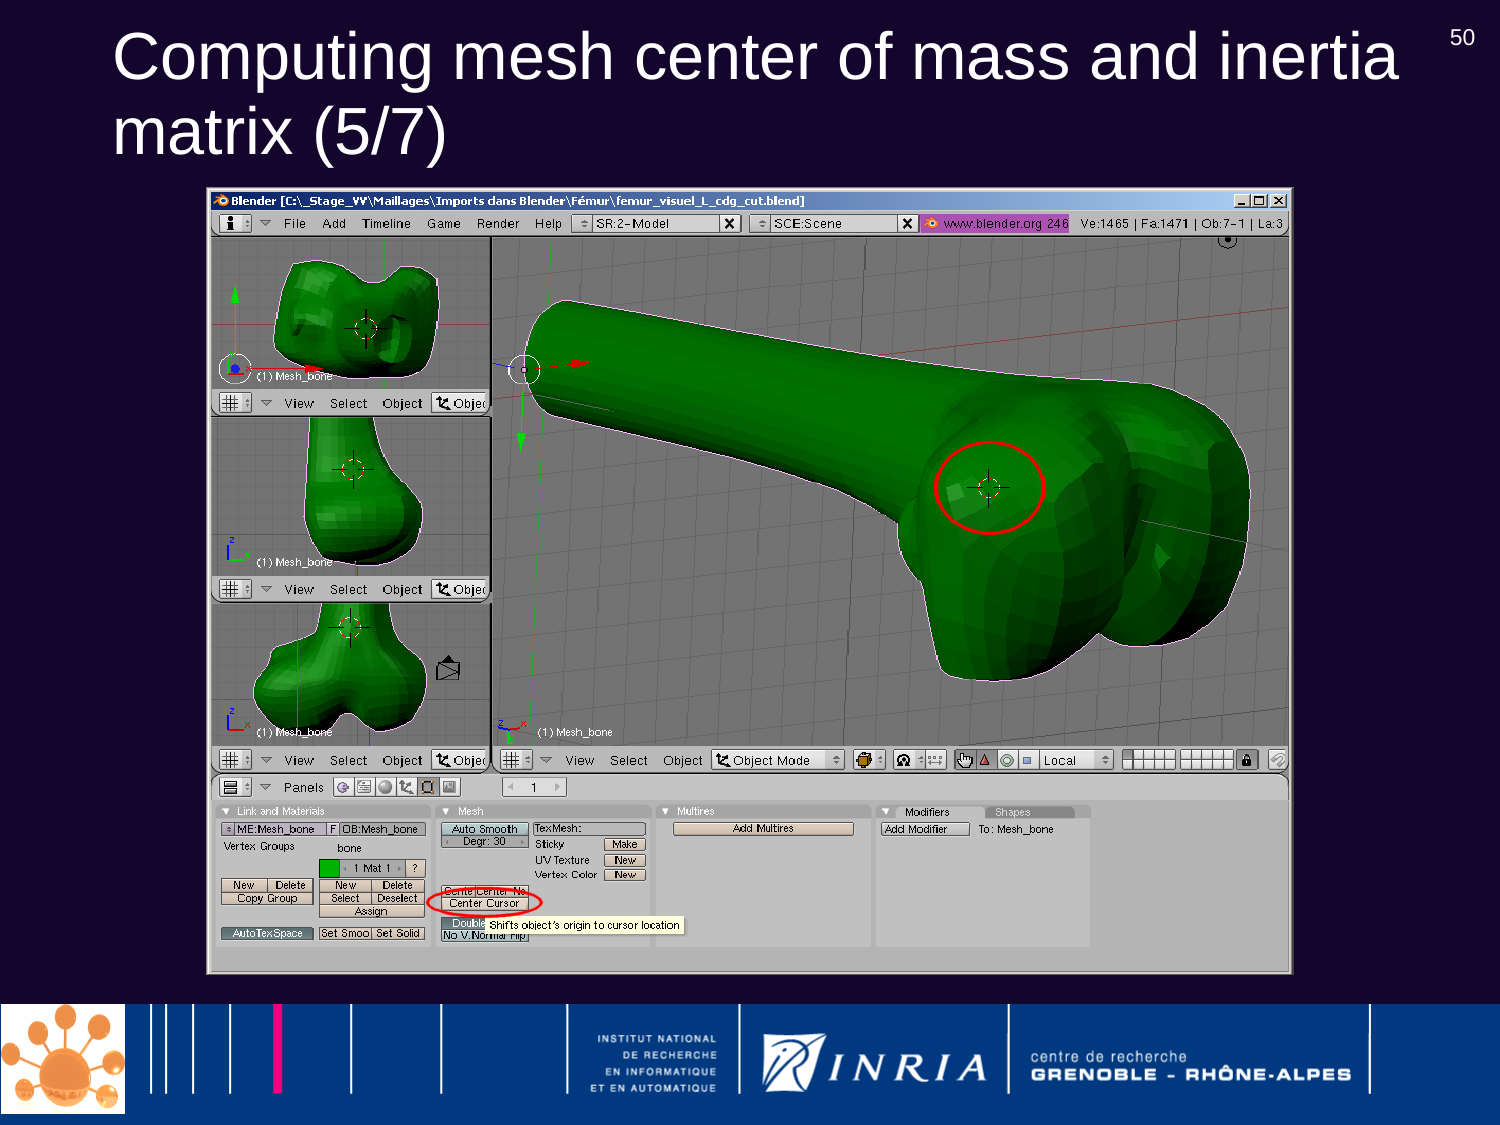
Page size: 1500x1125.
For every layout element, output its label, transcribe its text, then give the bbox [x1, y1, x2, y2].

picture [0, 1004, 1500, 1125]
picture [206, 188, 1294, 976]
title Computing mesh center of mass and inertia matrix (5/7) [112, 0, 1474, 188]
